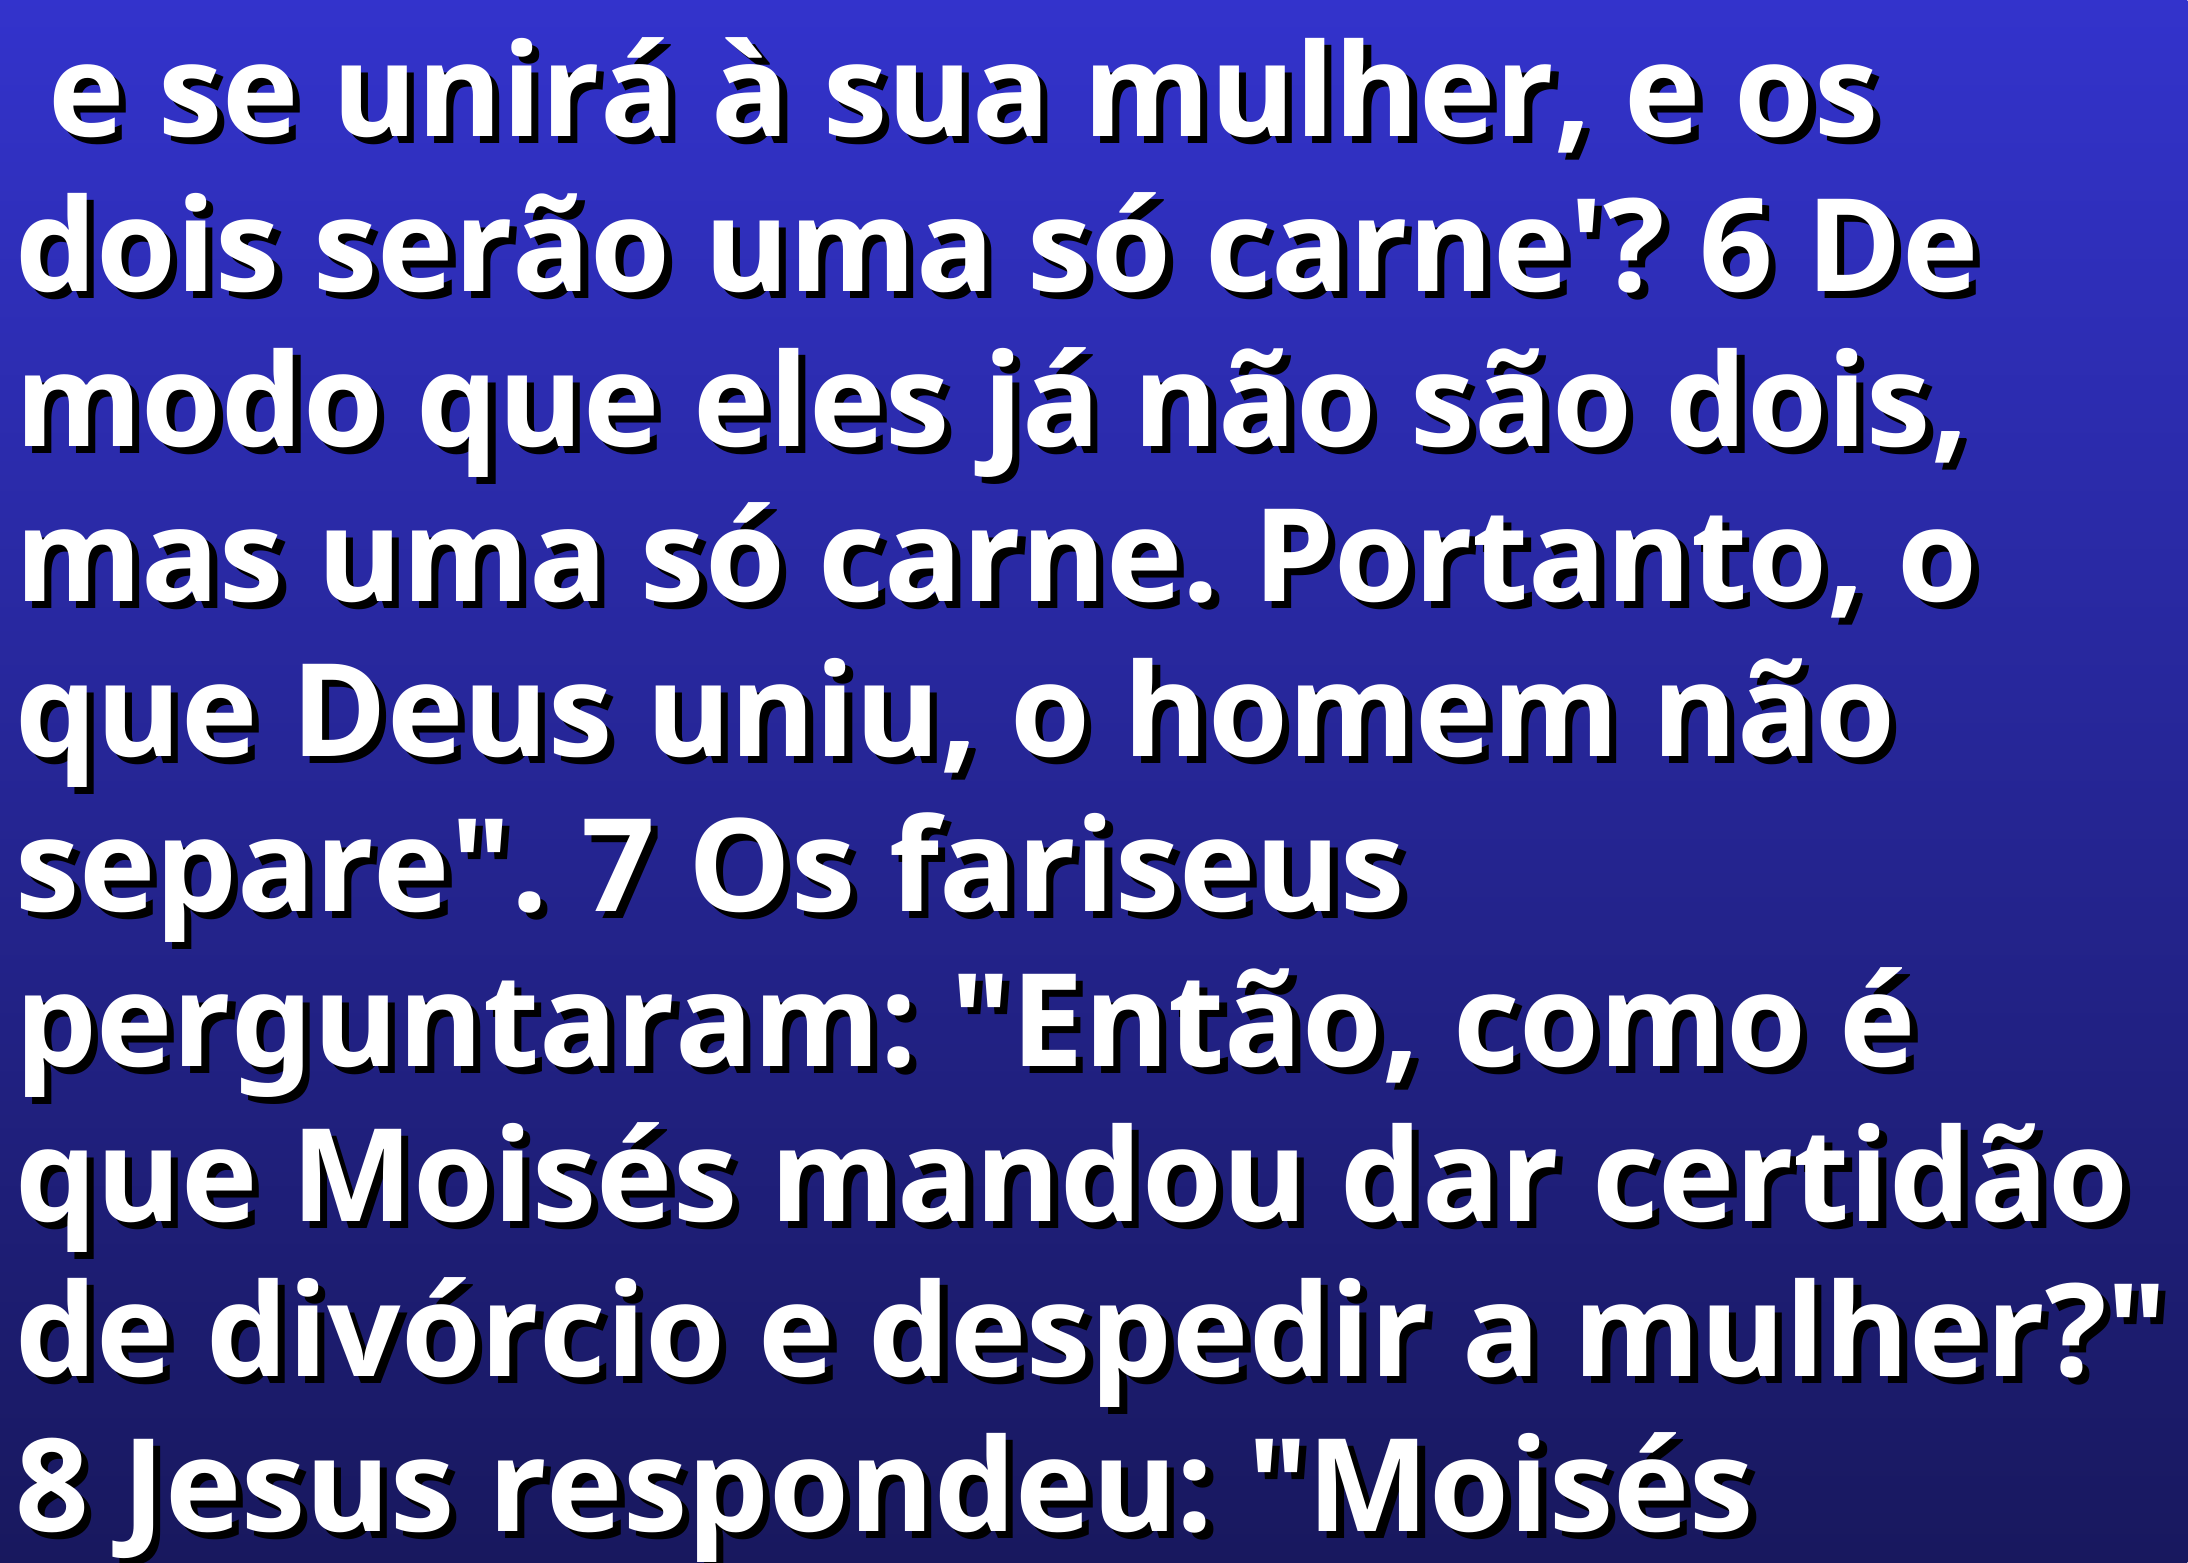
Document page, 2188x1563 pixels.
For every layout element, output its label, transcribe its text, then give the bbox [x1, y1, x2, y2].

text_box e se unirá à sua mulher, e os dois serão uma só carne'? 6 De modo que eles já não são dois, mas uma só carne. Portanto, o que Deus uniu, o homem não separe". 7 Os fariseus perguntaram: "Então, como é que Moisés mandou dar certidão de divórcio e despedir a mulher?" 8 Jesus respondeu: "Moisés permitiu despedir a mulher, por causa da dureza do vosso coração. Mas não foi assim desde o início. 9 Por isso, eu vos digo: quem despedir a sua mulher — a não ser em caso de união ilegítima — e se casar com outra, comete adultério". 10 Os discípulos disseram a Jesus: "Se a situação do homem com a mulher é assim, não vale a pena casar-se". 11 Jesus respondeu: "Nem todos são capazes de entender isso, a não ser aqueles a quem é concedido. 12 Com efeito, existem homens incapazes para o casamento, porque nasceram assim; outros, porque os homens assim os fizeram; outros, ainda, se fizeram incapazes disso por causa do Reino dos Céus. Quem puder entender, entenda". [0, 0, 2188, 1563]
